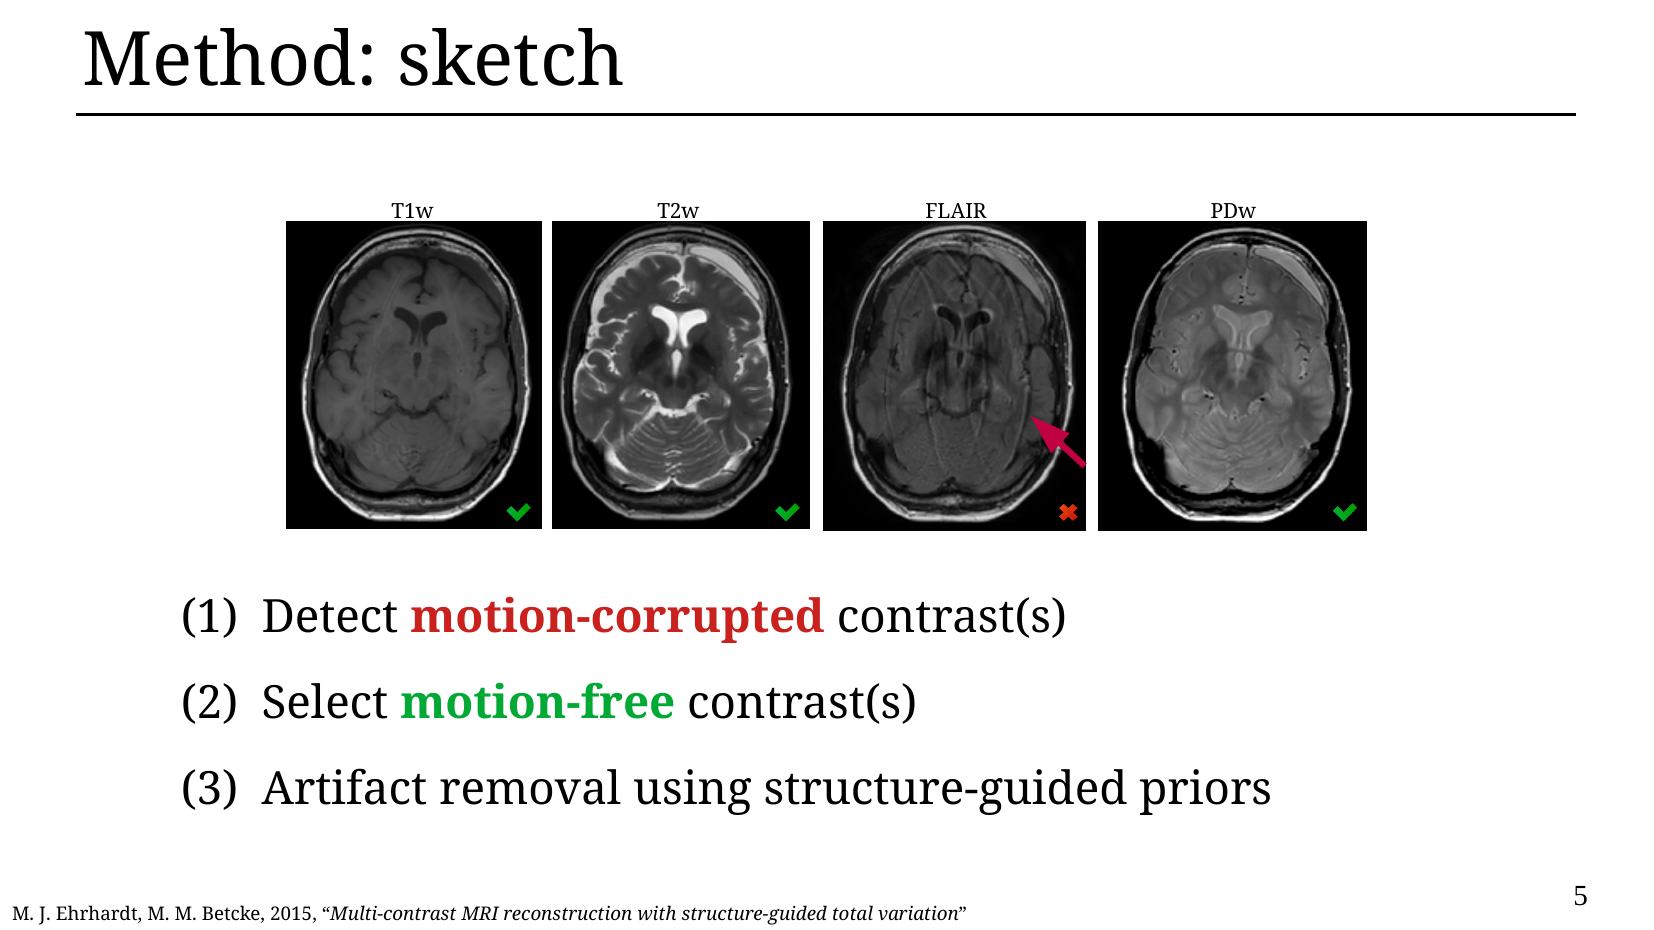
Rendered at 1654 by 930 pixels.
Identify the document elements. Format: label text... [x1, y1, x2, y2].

list Detect motion-corrupted contrast(s) Select motion-free contrast(s) Artifact removal using structure-guided priors [92, 583, 1561, 886]
picture [286, 221, 542, 529]
text_box PDw [1105, 188, 1361, 228]
text_box M. J. Ehrhardt, M. M. Betcke, 2015, “Multi-contrast MRI reconstruction with structure-guided total variation” [0, 892, 1528, 930]
text_box FLAIR [828, 188, 1084, 228]
title Method: sketch [82, 7, 1571, 105]
text_box T1w [285, 188, 541, 228]
picture [823, 221, 1086, 531]
picture [552, 221, 810, 529]
text_box T2w [550, 188, 806, 228]
picture [1098, 221, 1367, 531]
